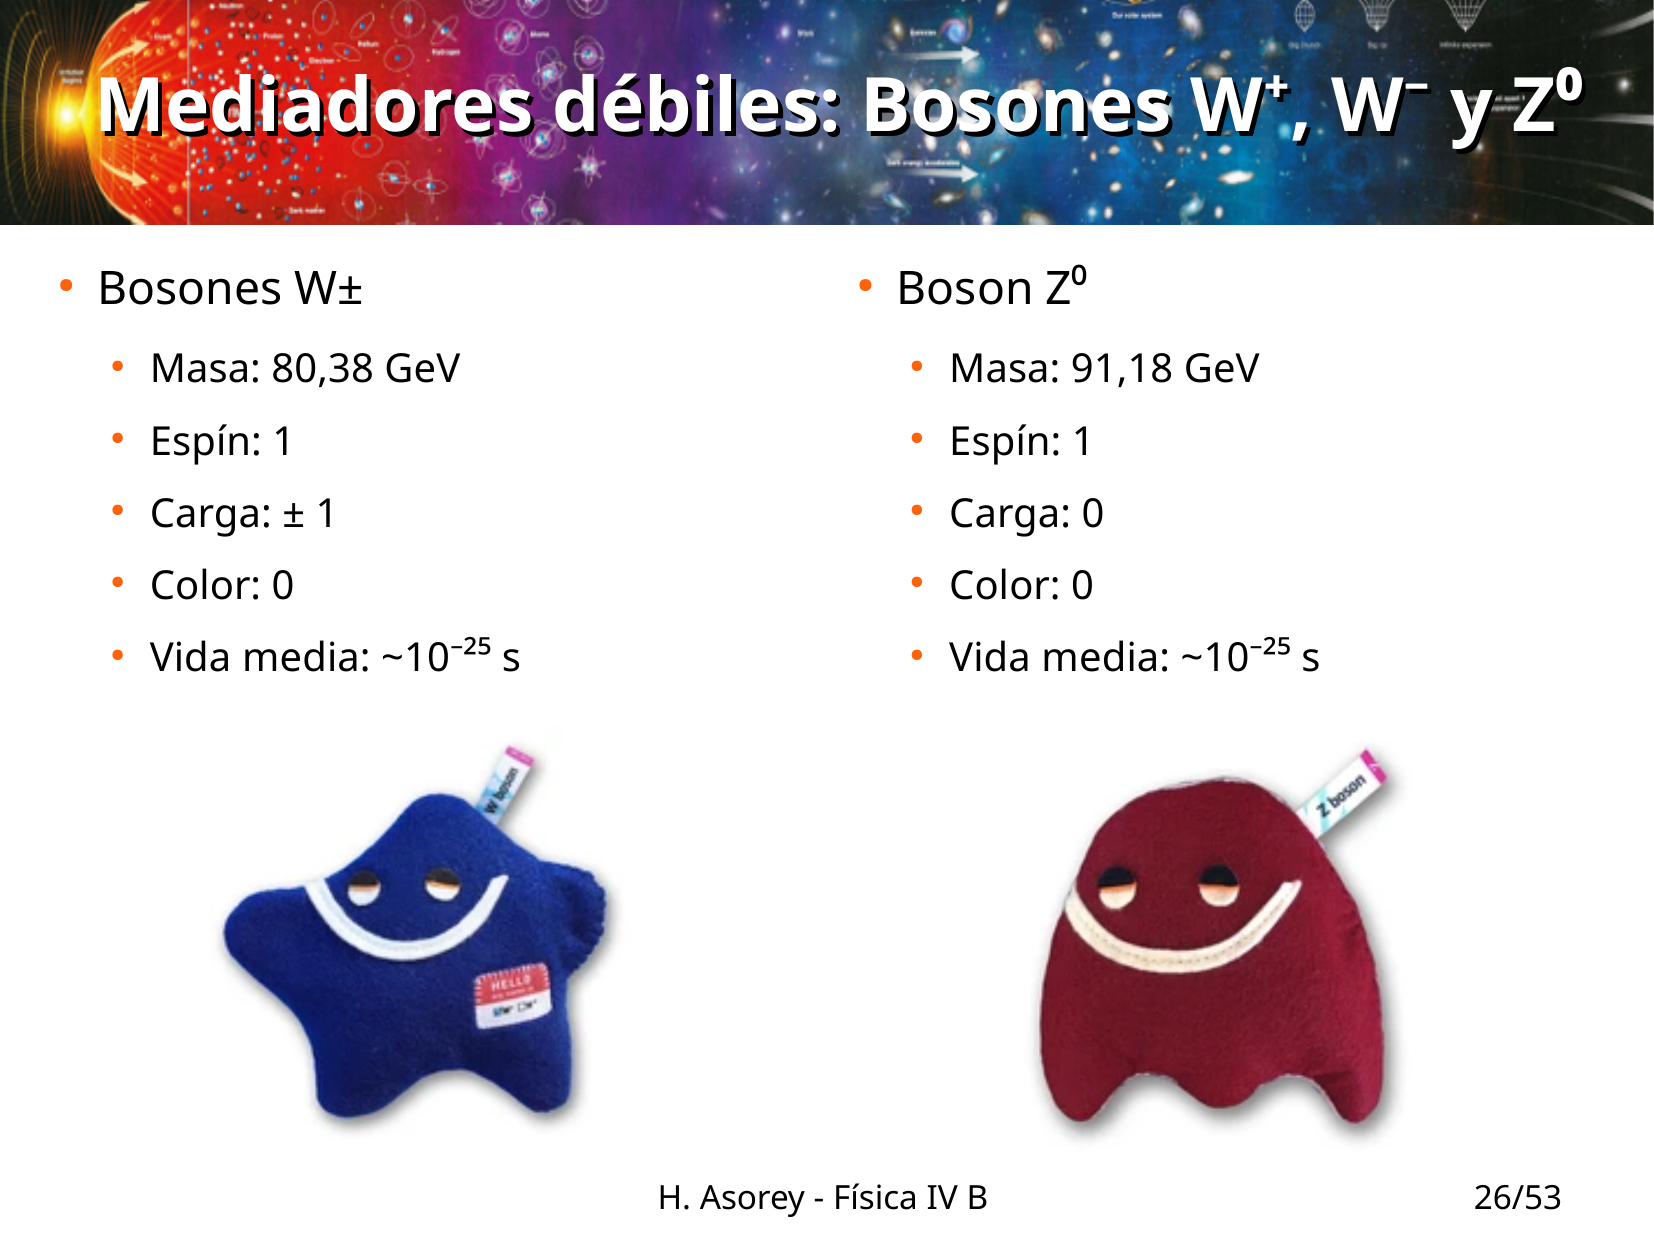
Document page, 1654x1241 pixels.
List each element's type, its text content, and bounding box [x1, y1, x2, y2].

picture [193, 725, 658, 1155]
picture [1005, 725, 1444, 1155]
picture [0, 0, 1654, 225]
list Boson Z⁰ Masa: 91,18 GeV Espín: 1 Carga: 0 Color: 0 Vida media: ~10⁻²⁵ s [844, 255, 1606, 685]
title Mediadores débiles: Bosones W⁺, W⁻ y Z⁰ [45, 15, 1606, 191]
list Bosones W± Masa: 80,38 GeV Espín: 1 Carga: ± 1 Color: 0 Vida media: ~10⁻²⁵ s [45, 255, 807, 685]
